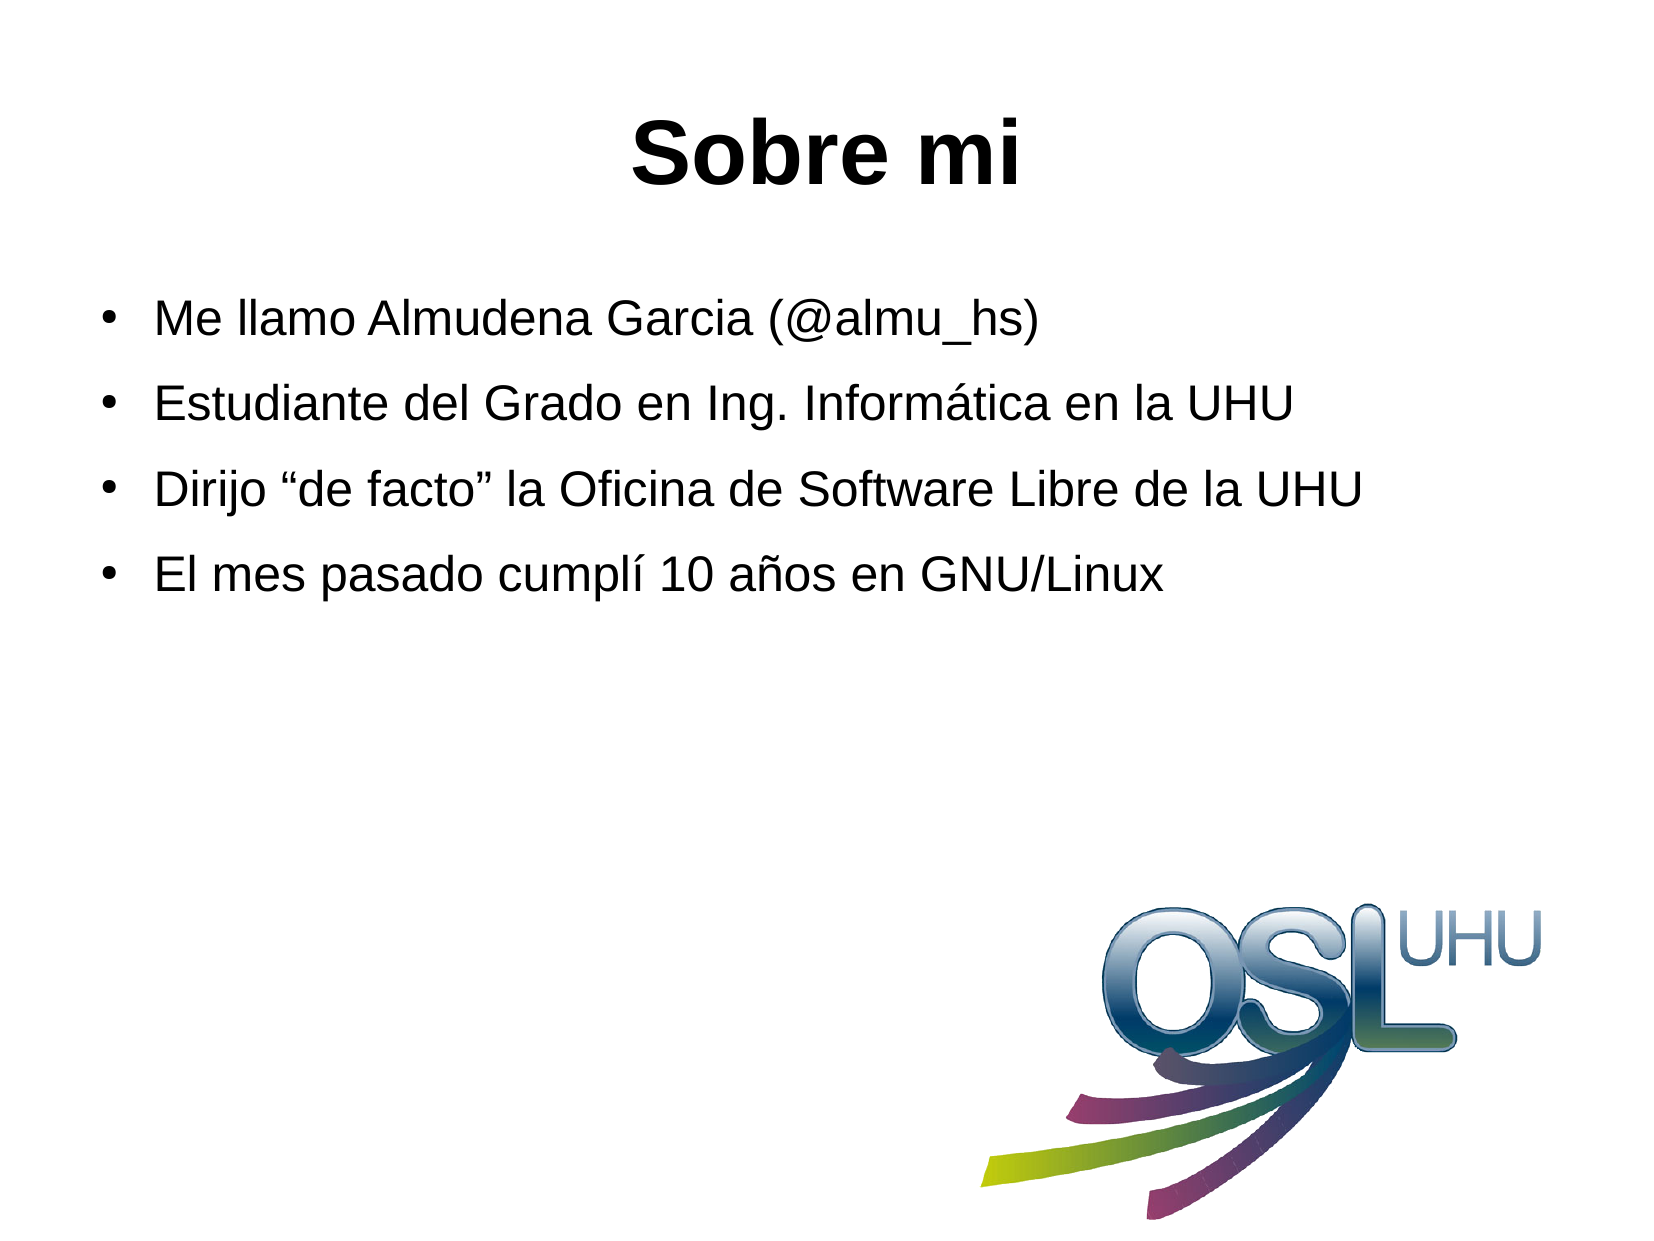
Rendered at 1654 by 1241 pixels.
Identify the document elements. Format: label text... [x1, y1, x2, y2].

list Me llamo Almudena Garcia (@almu_hs) Estudiante del Grado en Ing. Informática en la UHU Dirijo “de facto” la Oficina de Software Libre de la UHU El mes pasado cumplí 10 años en GNU/Linux [82, 290, 1571, 1010]
picture [979, 903, 1563, 1220]
title Sobre mi [82, 49, 1571, 257]
